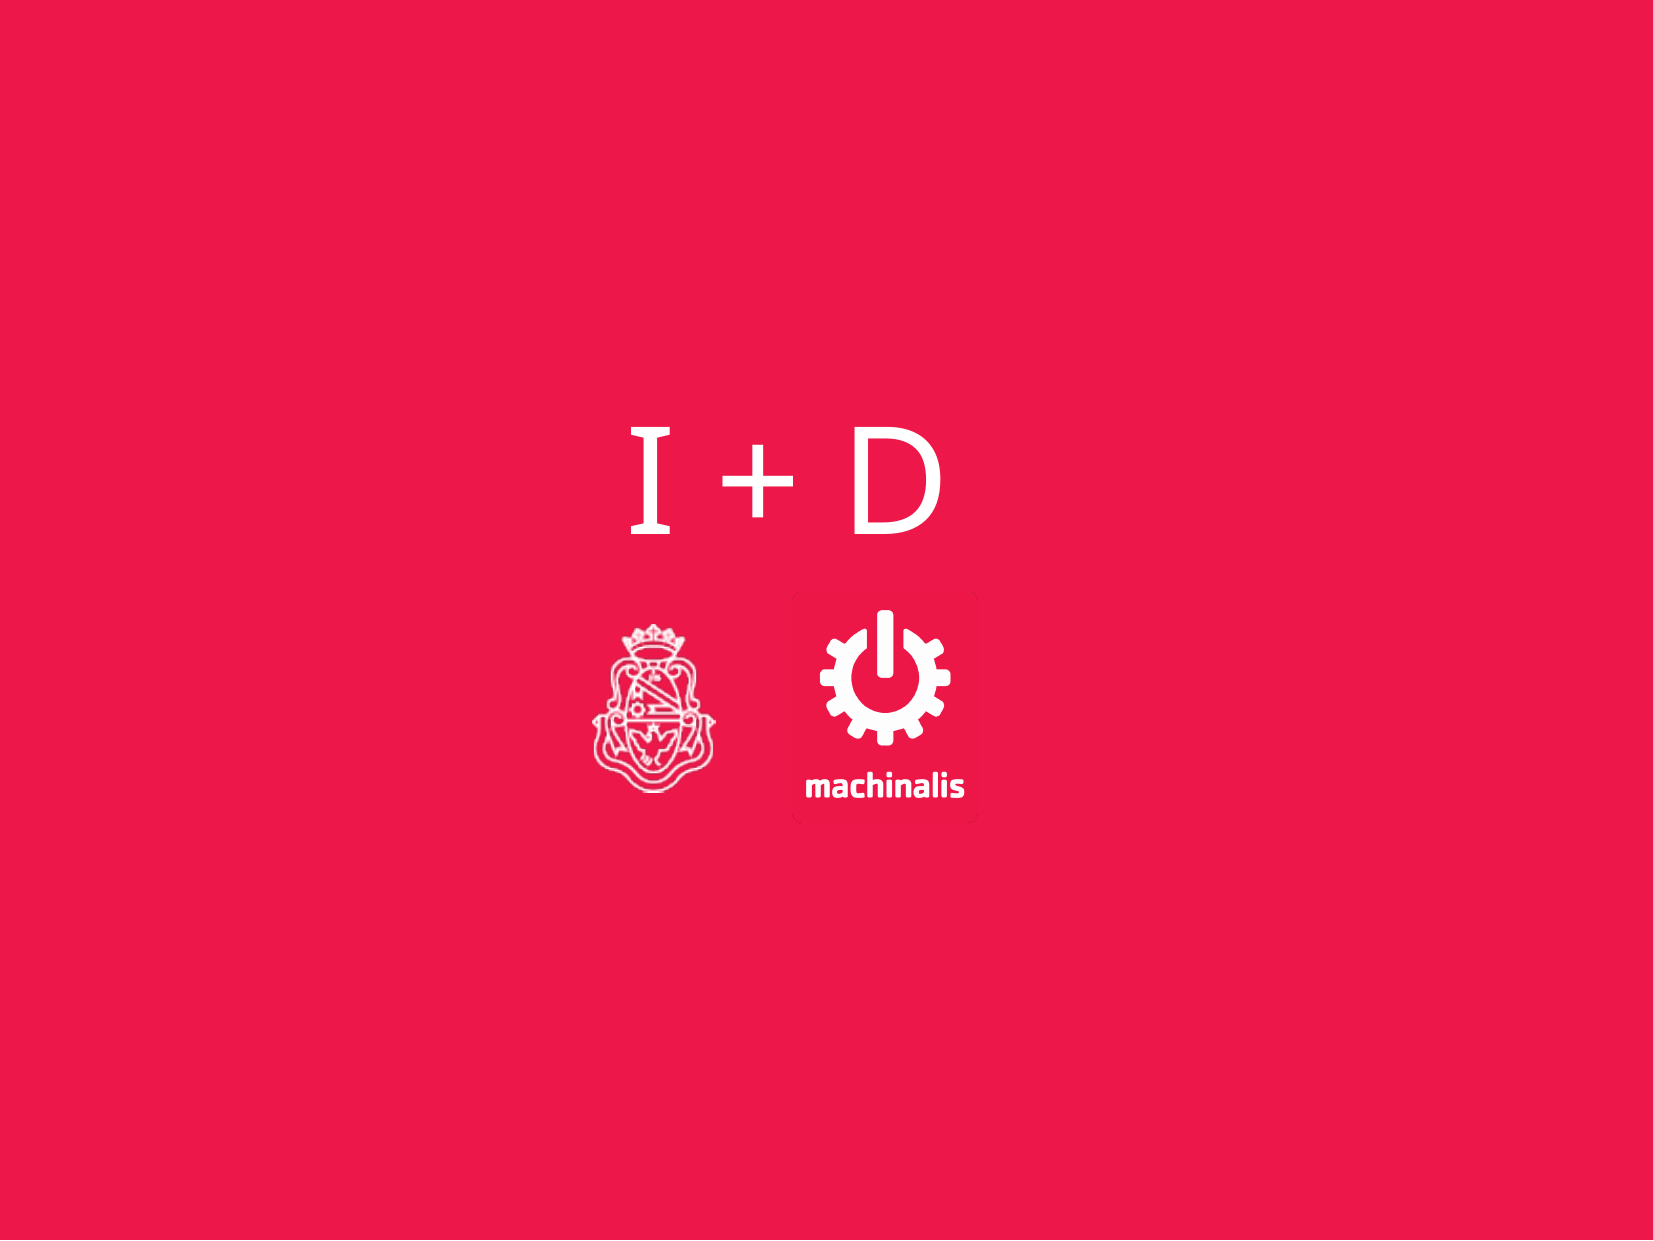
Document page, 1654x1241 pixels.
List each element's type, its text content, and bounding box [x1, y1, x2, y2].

subtitle I + D [82, 56, 1571, 1102]
picture [592, 624, 716, 793]
picture [792, 591, 978, 823]
